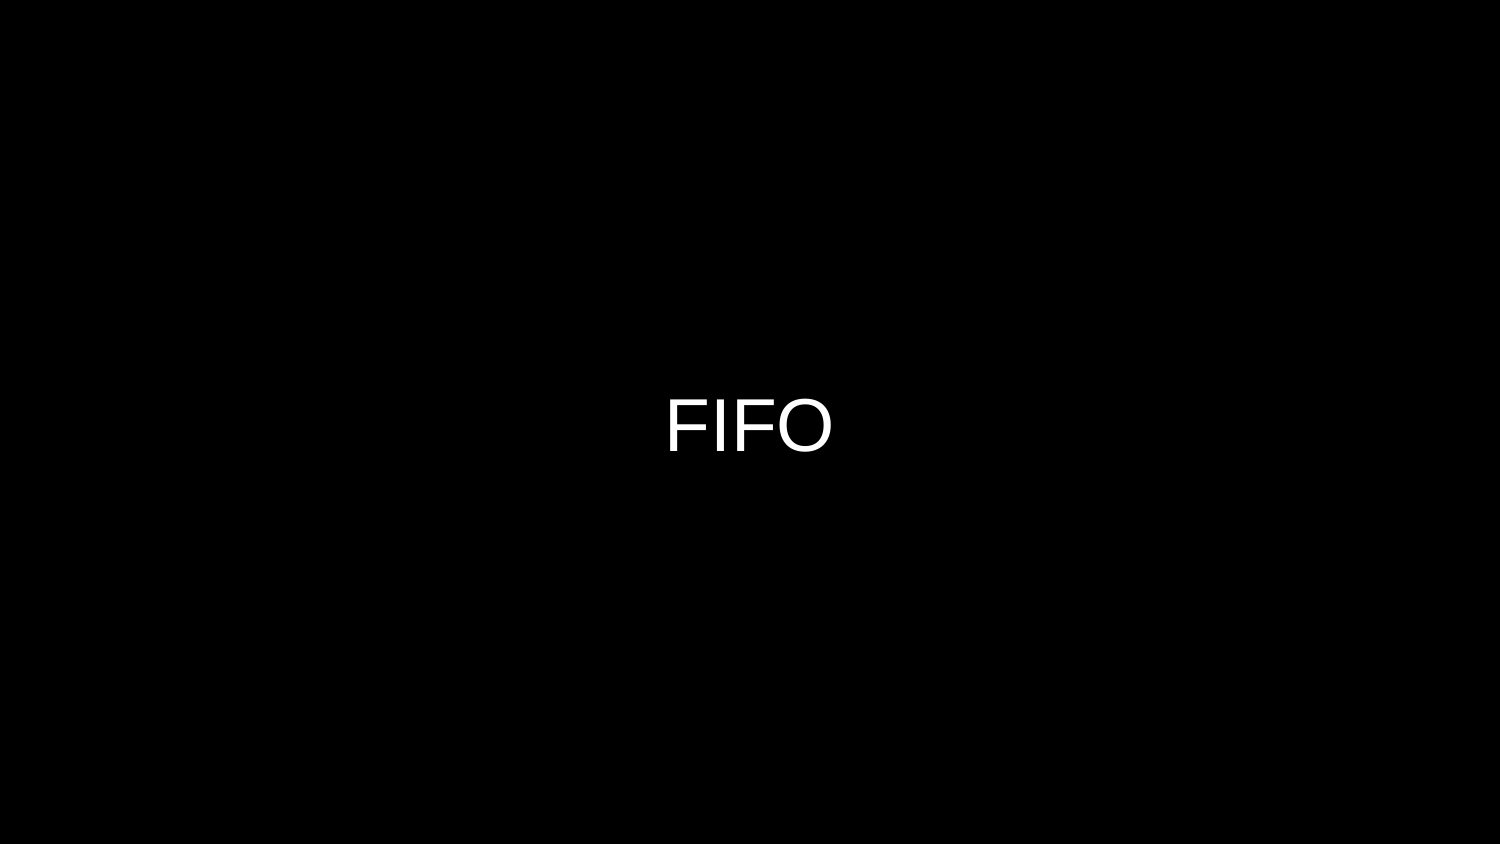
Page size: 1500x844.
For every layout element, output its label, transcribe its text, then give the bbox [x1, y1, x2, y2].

title FIFO [51, 352, 1449, 491]
